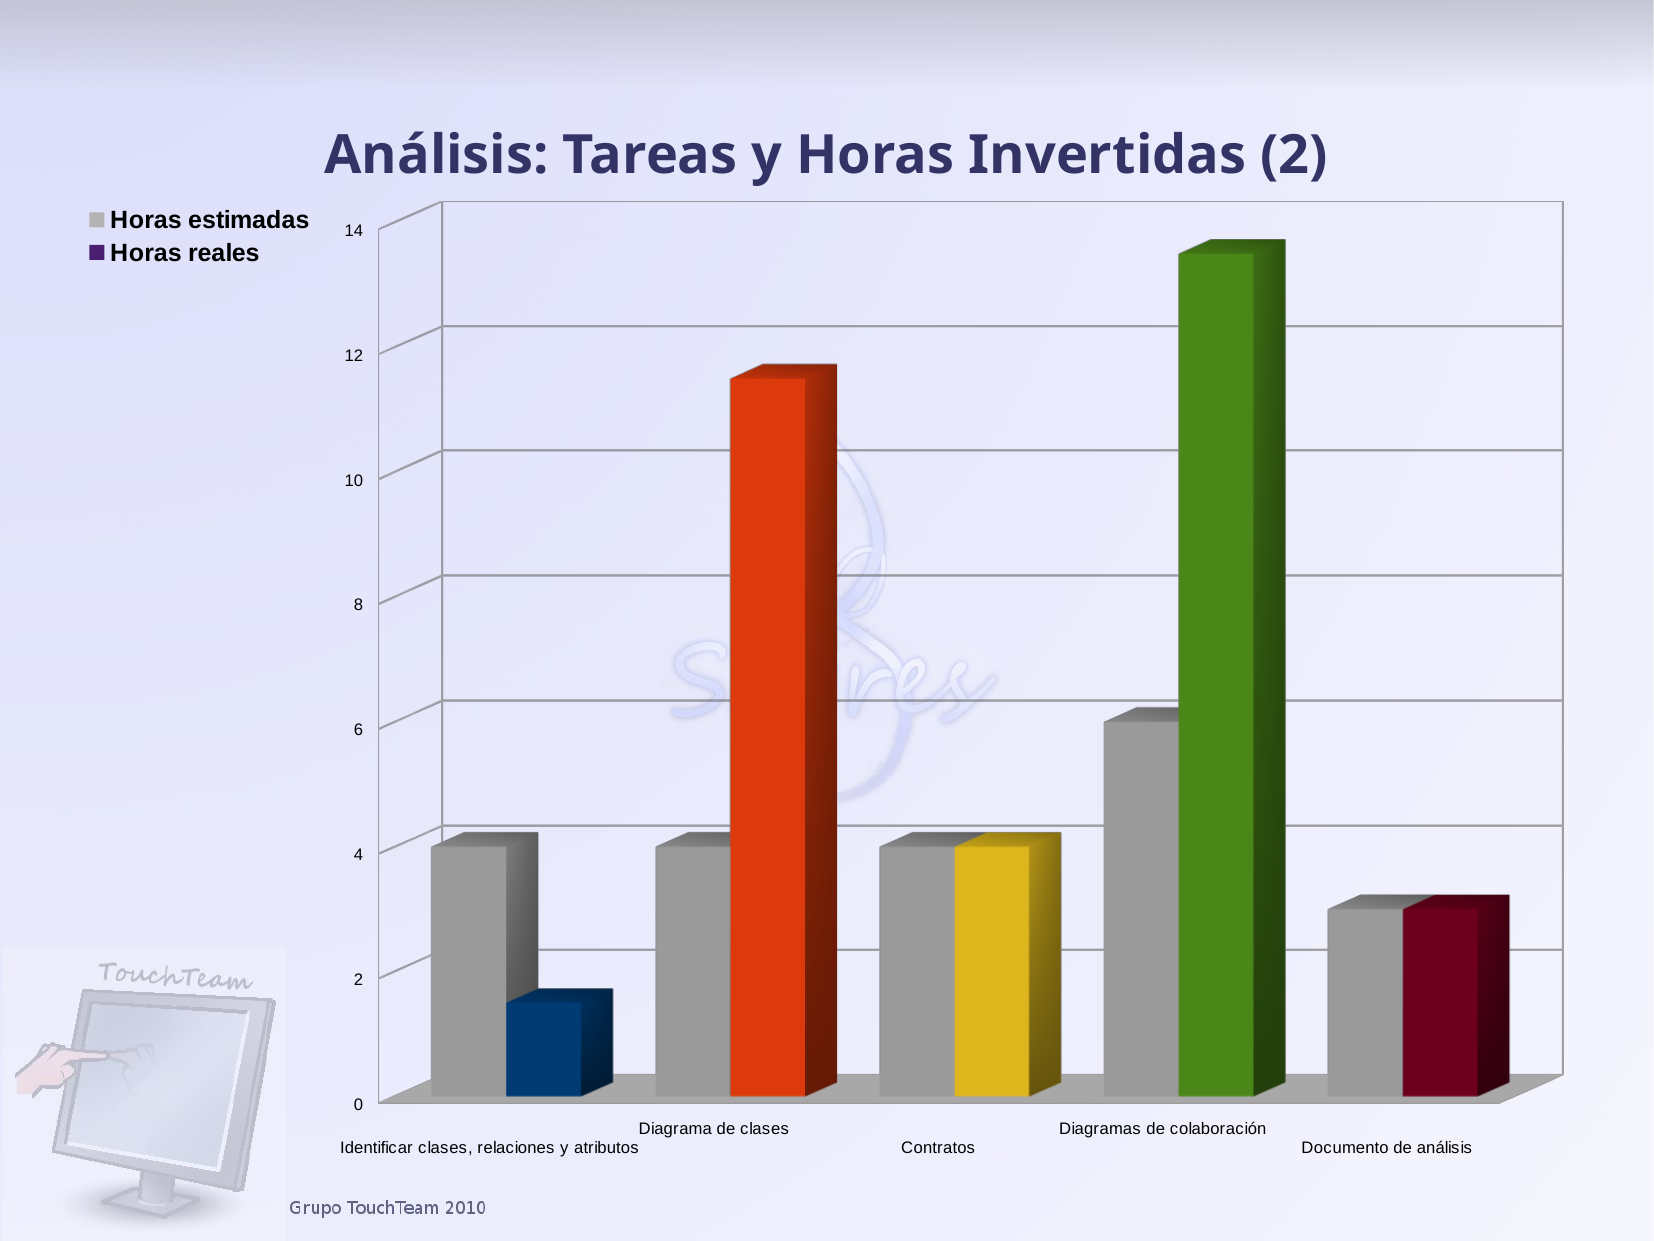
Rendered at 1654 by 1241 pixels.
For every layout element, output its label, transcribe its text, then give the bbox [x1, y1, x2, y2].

chart [59, 177, 1595, 1182]
title Análisis: Tareas y Horas Invertidas (2) [82, 49, 1571, 177]
picture [0, 0, 1654, 1241]
